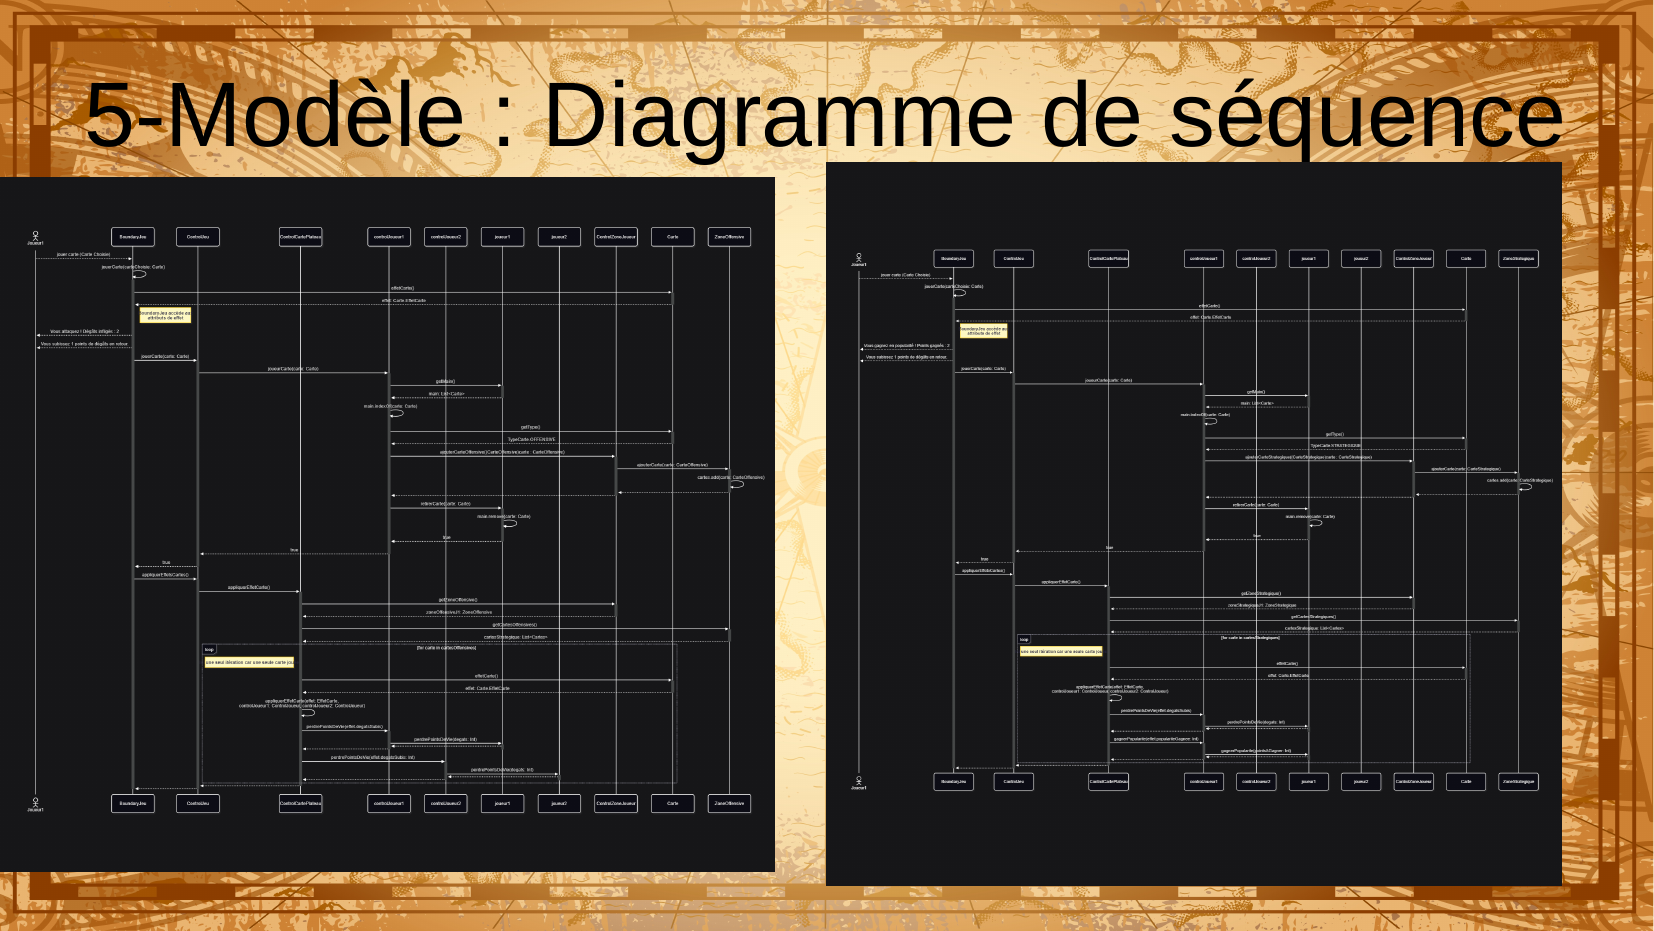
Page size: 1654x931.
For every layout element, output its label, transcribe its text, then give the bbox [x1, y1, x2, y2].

title 5-Modèle : Diagramme de séquence [82, 37, 1571, 193]
picture [0, 0, 1654, 931]
